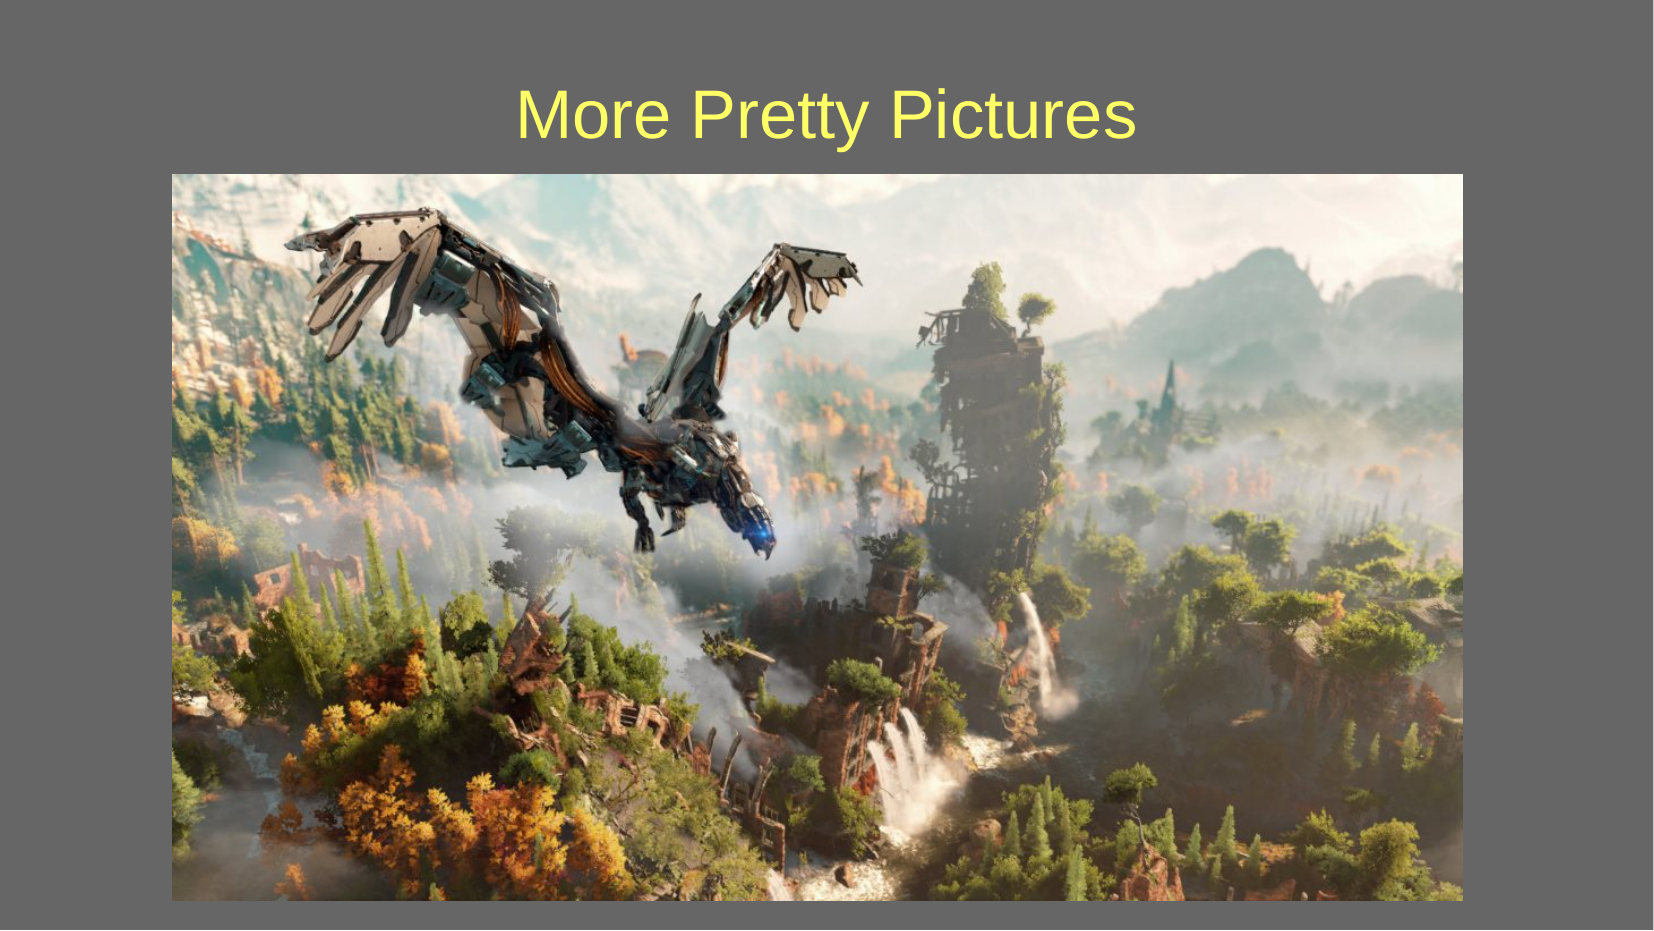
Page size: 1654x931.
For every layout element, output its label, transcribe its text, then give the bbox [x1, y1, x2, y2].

picture [172, 174, 1463, 901]
title More Pretty Pictures [82, 36, 1571, 193]
